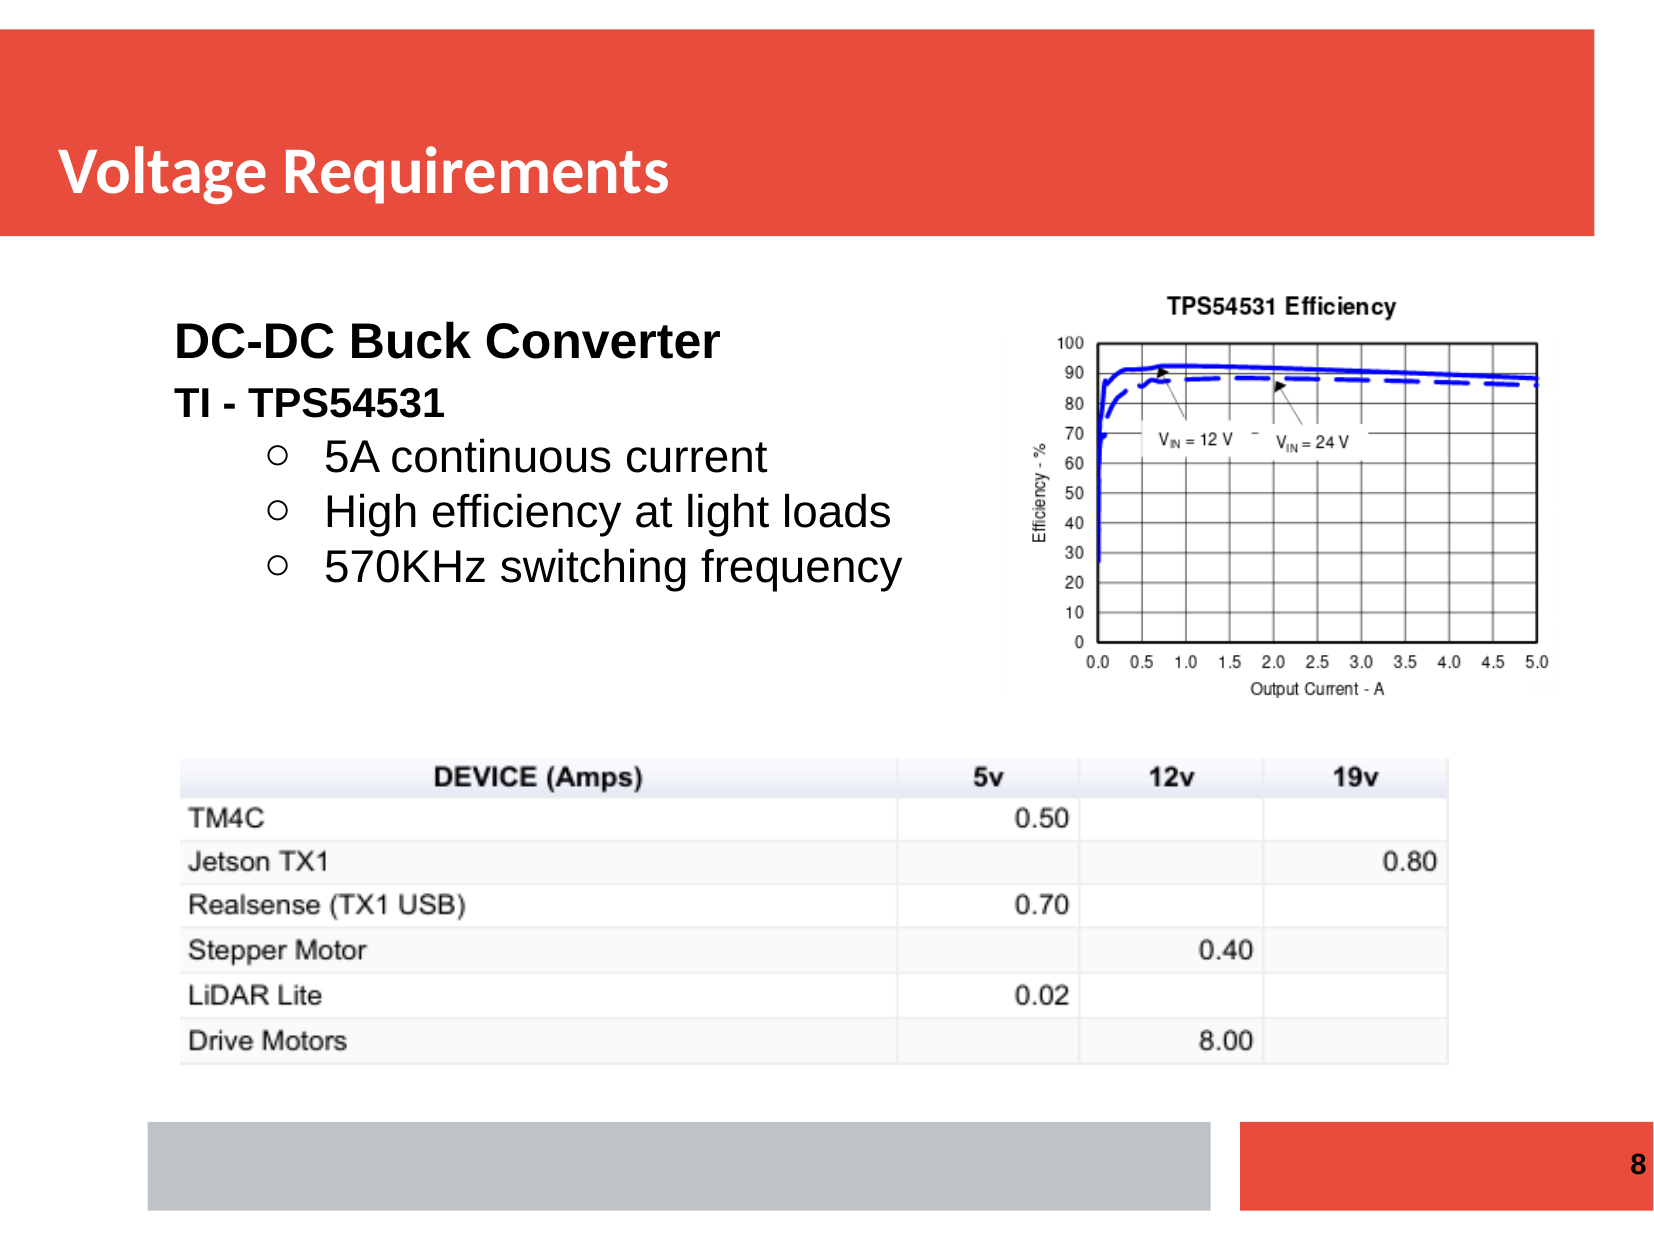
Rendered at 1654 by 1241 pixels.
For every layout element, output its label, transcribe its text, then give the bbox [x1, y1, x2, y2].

picture [180, 758, 1449, 1065]
picture [983, 271, 1595, 698]
text_box DC-DC Buck Converter TI - TPS54531 5A continuous current High efficiency at light loads 570KHz switching frequency [159, 284, 1515, 729]
text_box Voltage Requirements [58, 58, 1595, 207]
slide_number <number> [1547, 1145, 1647, 1241]
